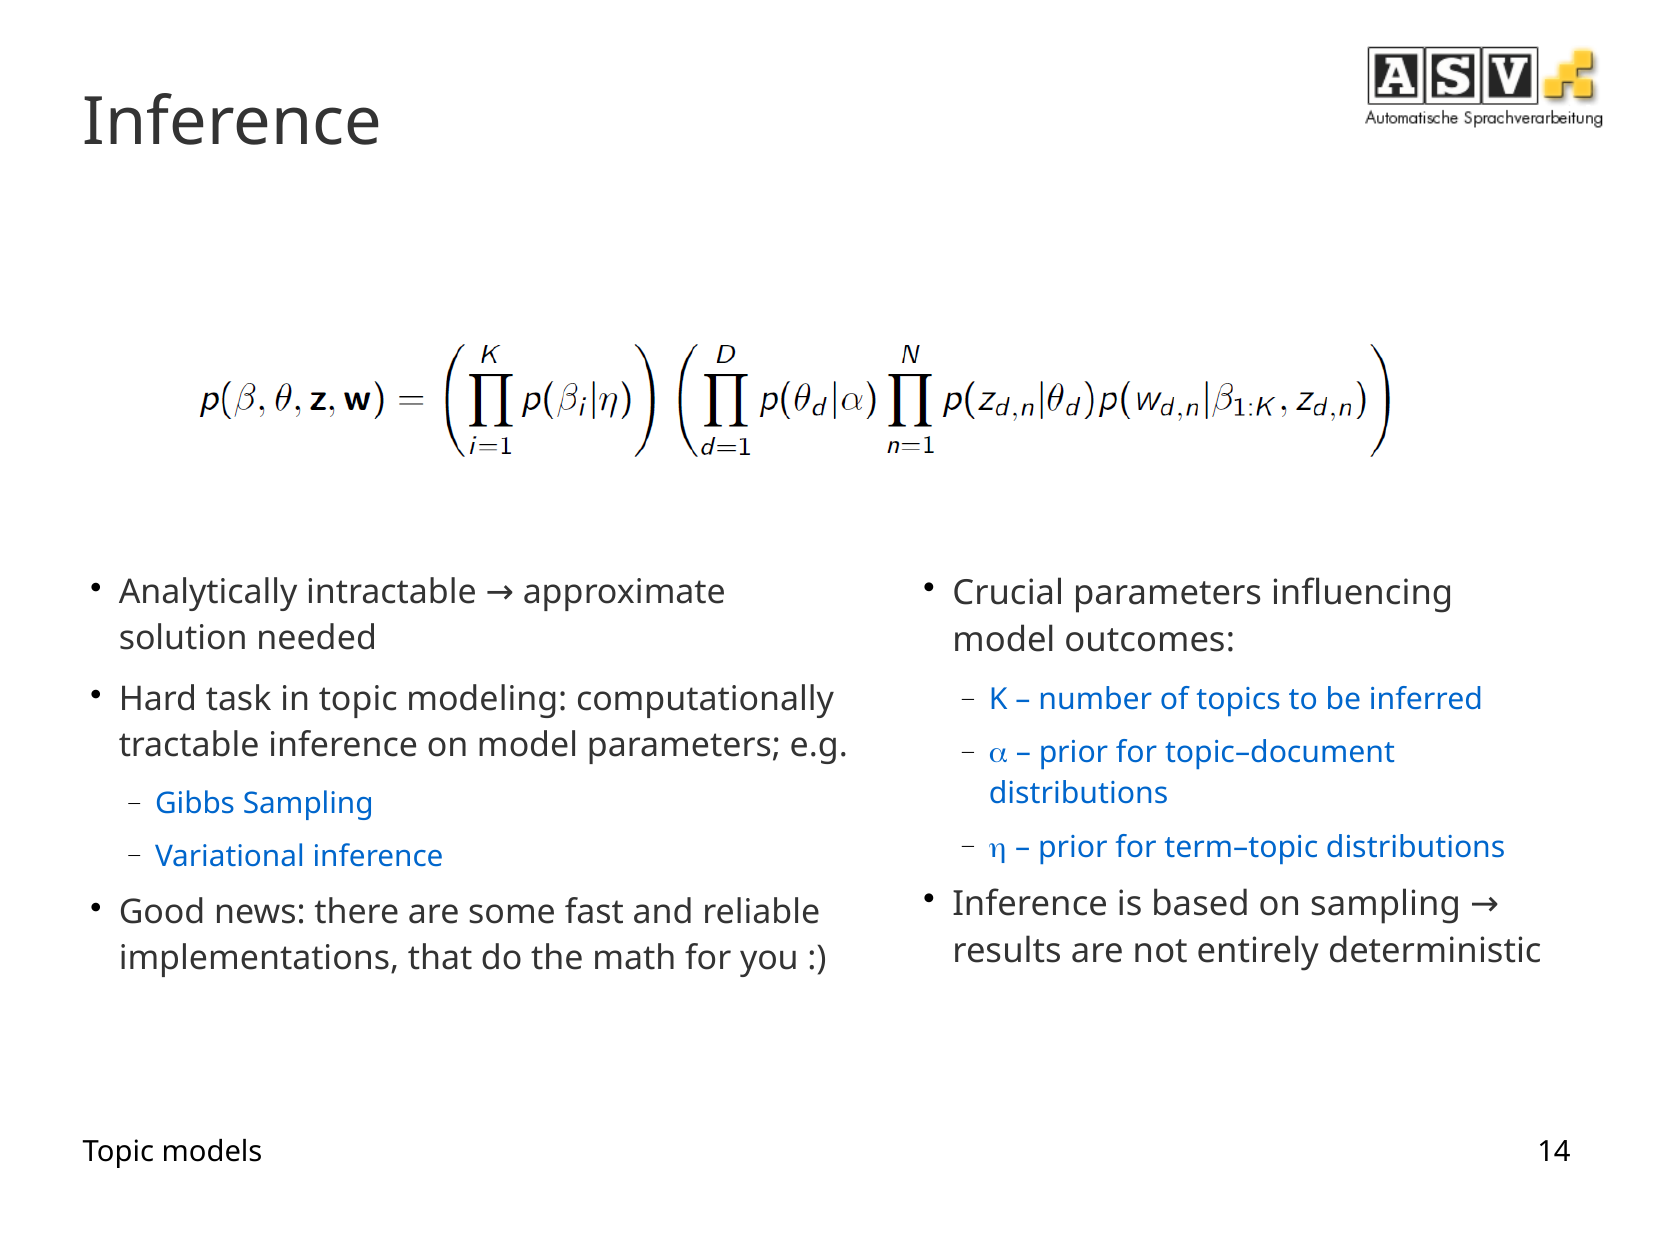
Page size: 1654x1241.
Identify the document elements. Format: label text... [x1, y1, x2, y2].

list Crucial parameters influencing model outcomes: K – number of topics to be inferred  – prior for topic–document distributions  – prior for term–topic distributions Inference is based on sampling → results are not entirely deterministic [915, 566, 1545, 997]
list Analytically intractable → approximate solution needed Hard task in topic modeling: computationally tractable inference on model parameters; e.g. Gibbs Sampling Variational inference Good news: there are some fast and reliable implementations, that do the math for you :) [82, 566, 863, 1003]
title Inference [82, 49, 1347, 189]
picture [188, 335, 1397, 461]
picture [1364, 43, 1605, 129]
